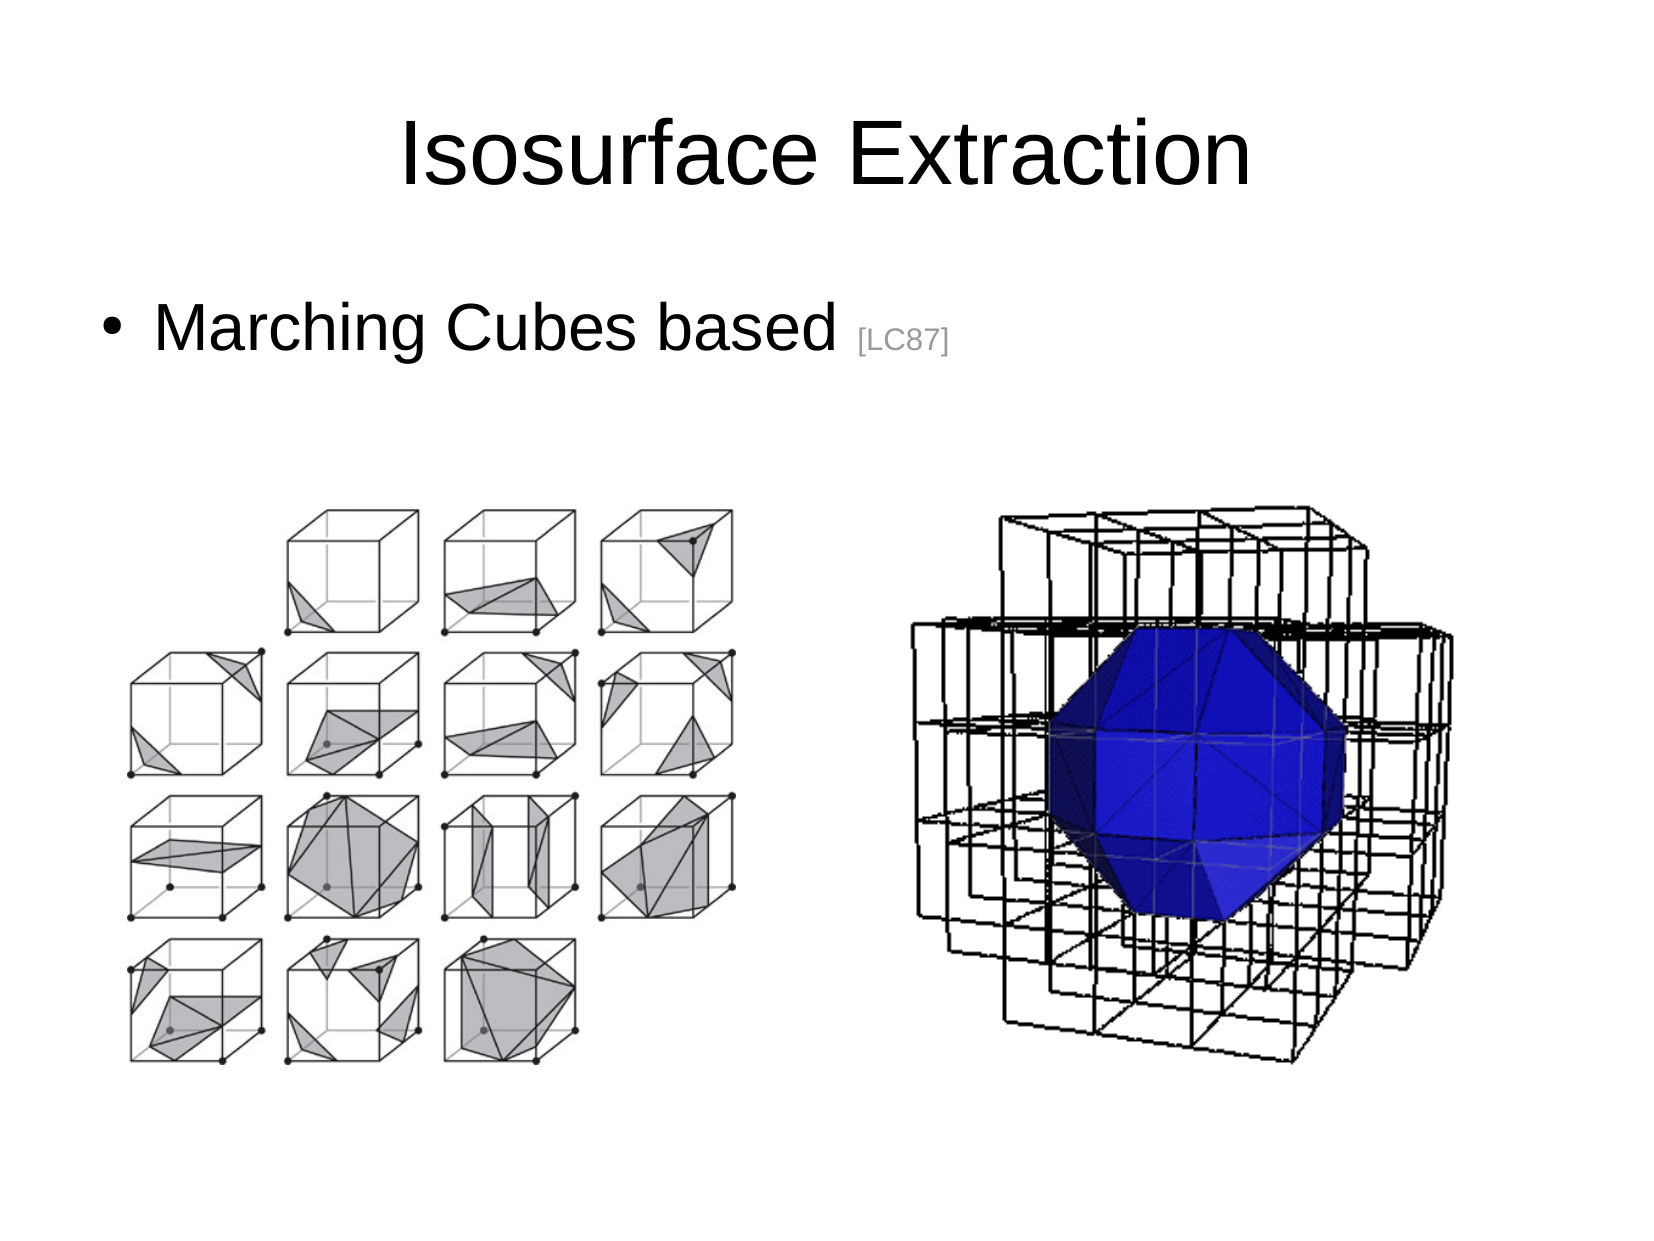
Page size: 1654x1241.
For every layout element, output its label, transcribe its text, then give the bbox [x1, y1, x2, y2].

picture [898, 493, 1471, 1081]
title Isosurface Extraction [82, 49, 1571, 257]
list Marching Cubes based [LC87] [82, 290, 1571, 1010]
picture [127, 509, 736, 1066]
